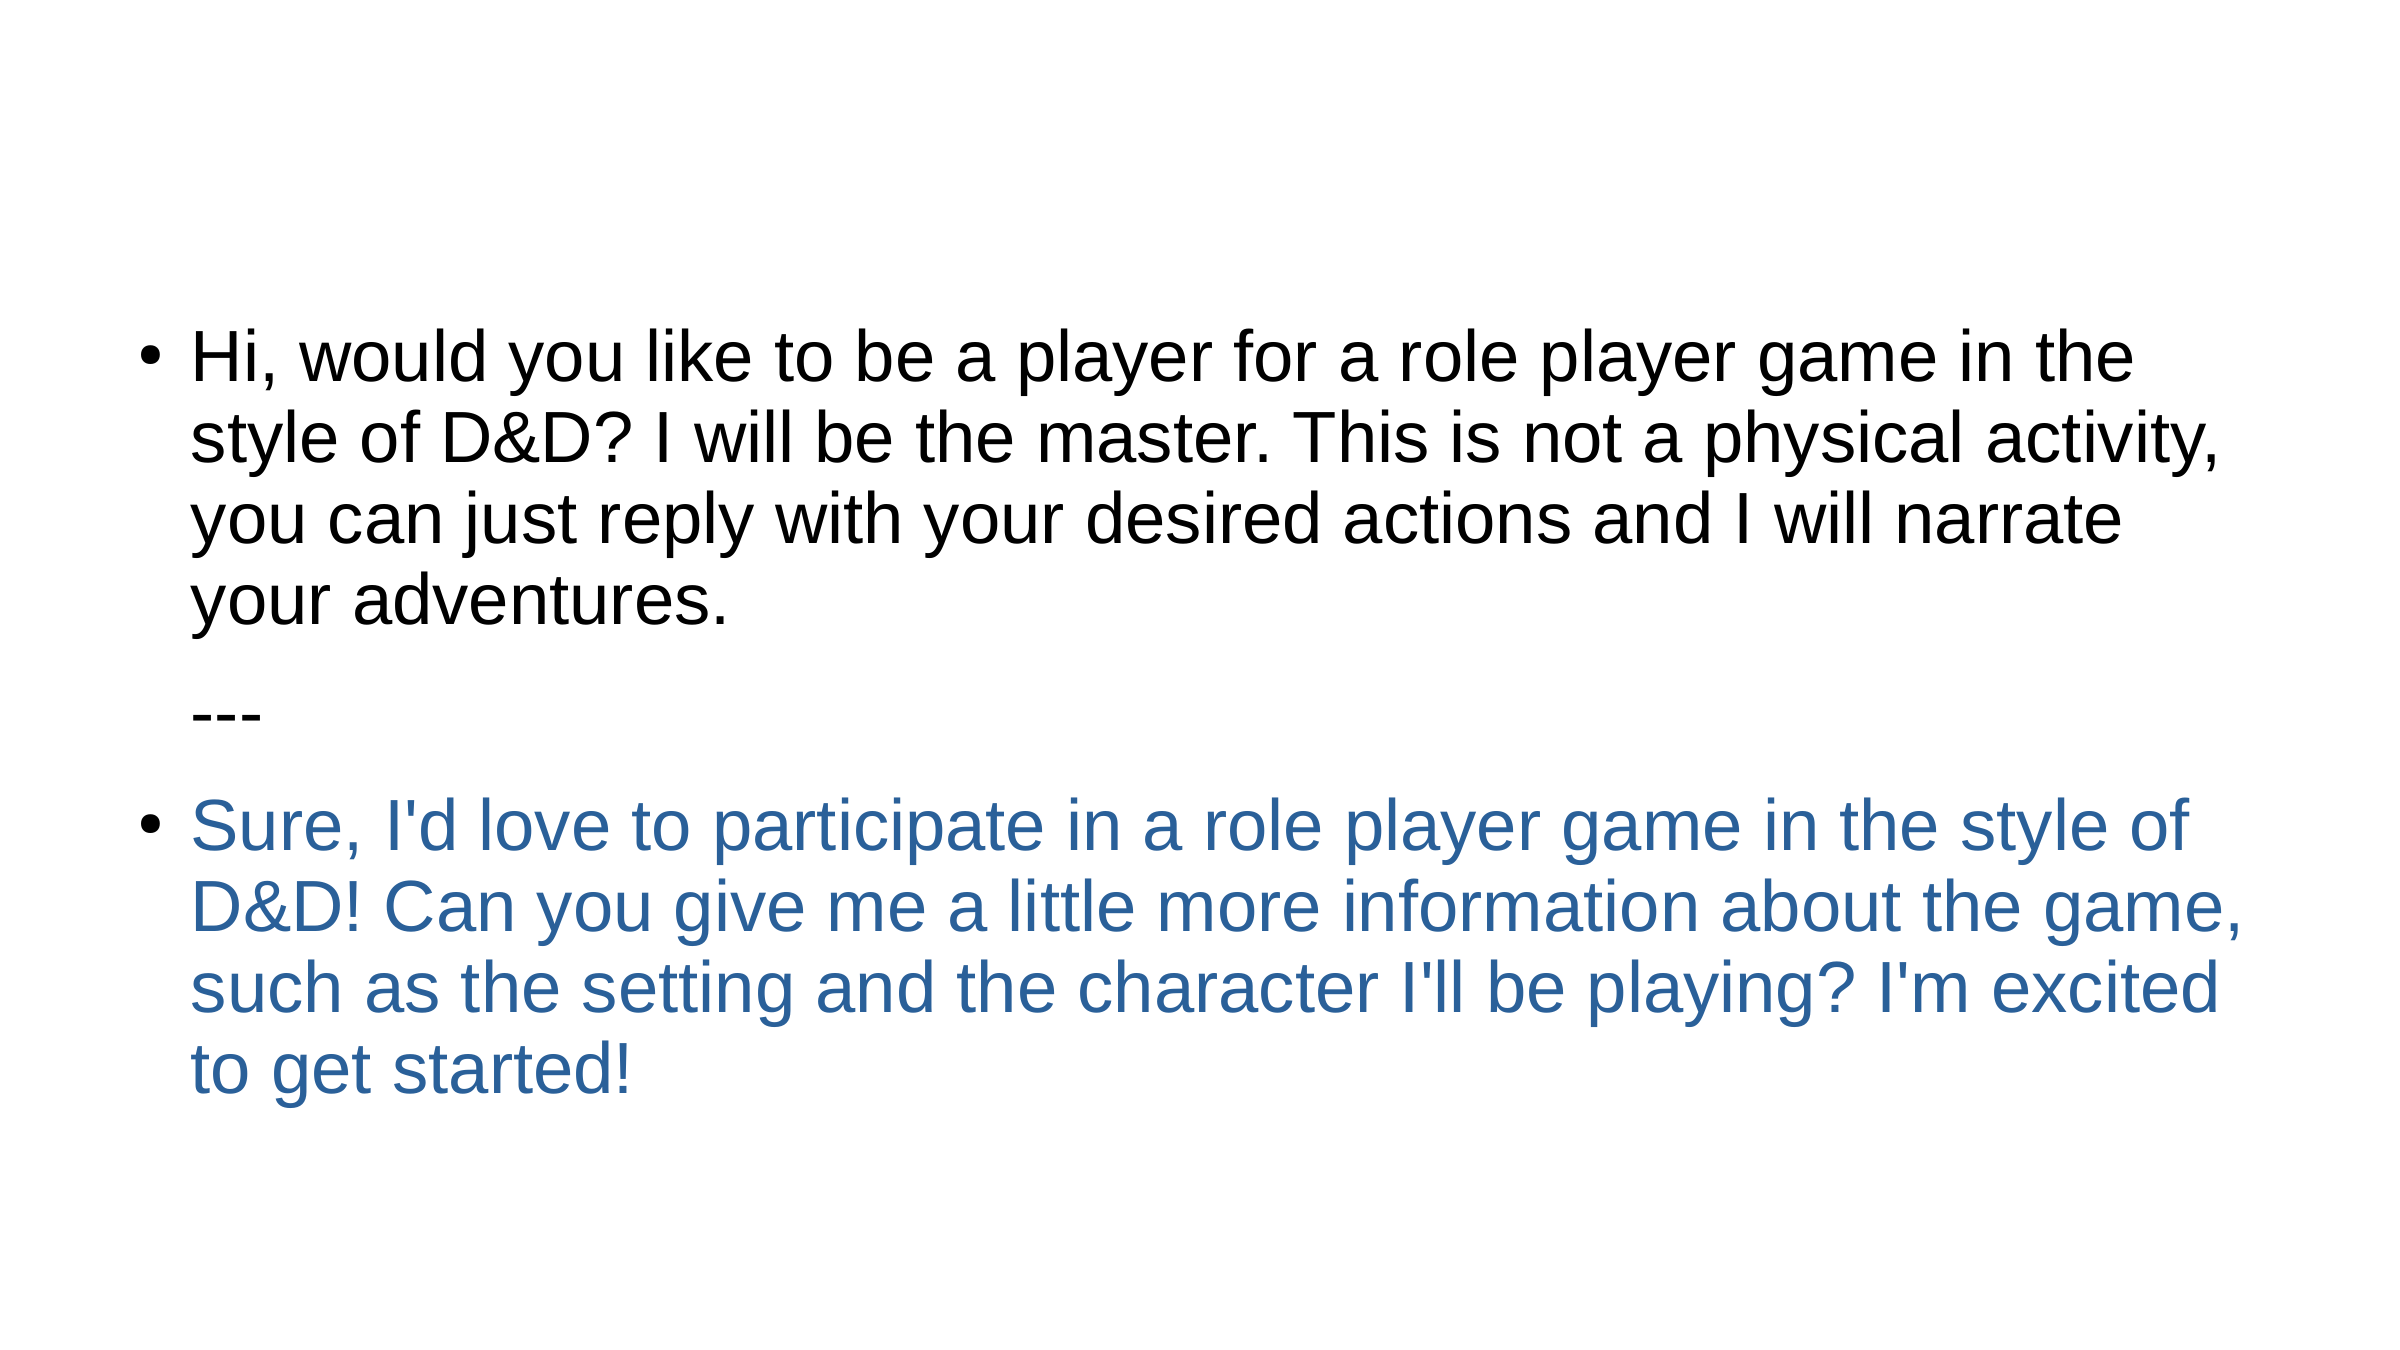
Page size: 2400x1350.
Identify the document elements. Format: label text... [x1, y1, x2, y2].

list Hi, would you like to be a player for a role player game in the style of D&D? I will be the master. This is not a physical activity, you can just reply with your desired actions and I will narrate your adventures. --- Sure, I'd love to participate in a role player game in the style of D&D! Can you give me a little more information about the game, such as the setting and the character I'll be playing? I'm excited to get started! [120, 315, 2280, 1110]
